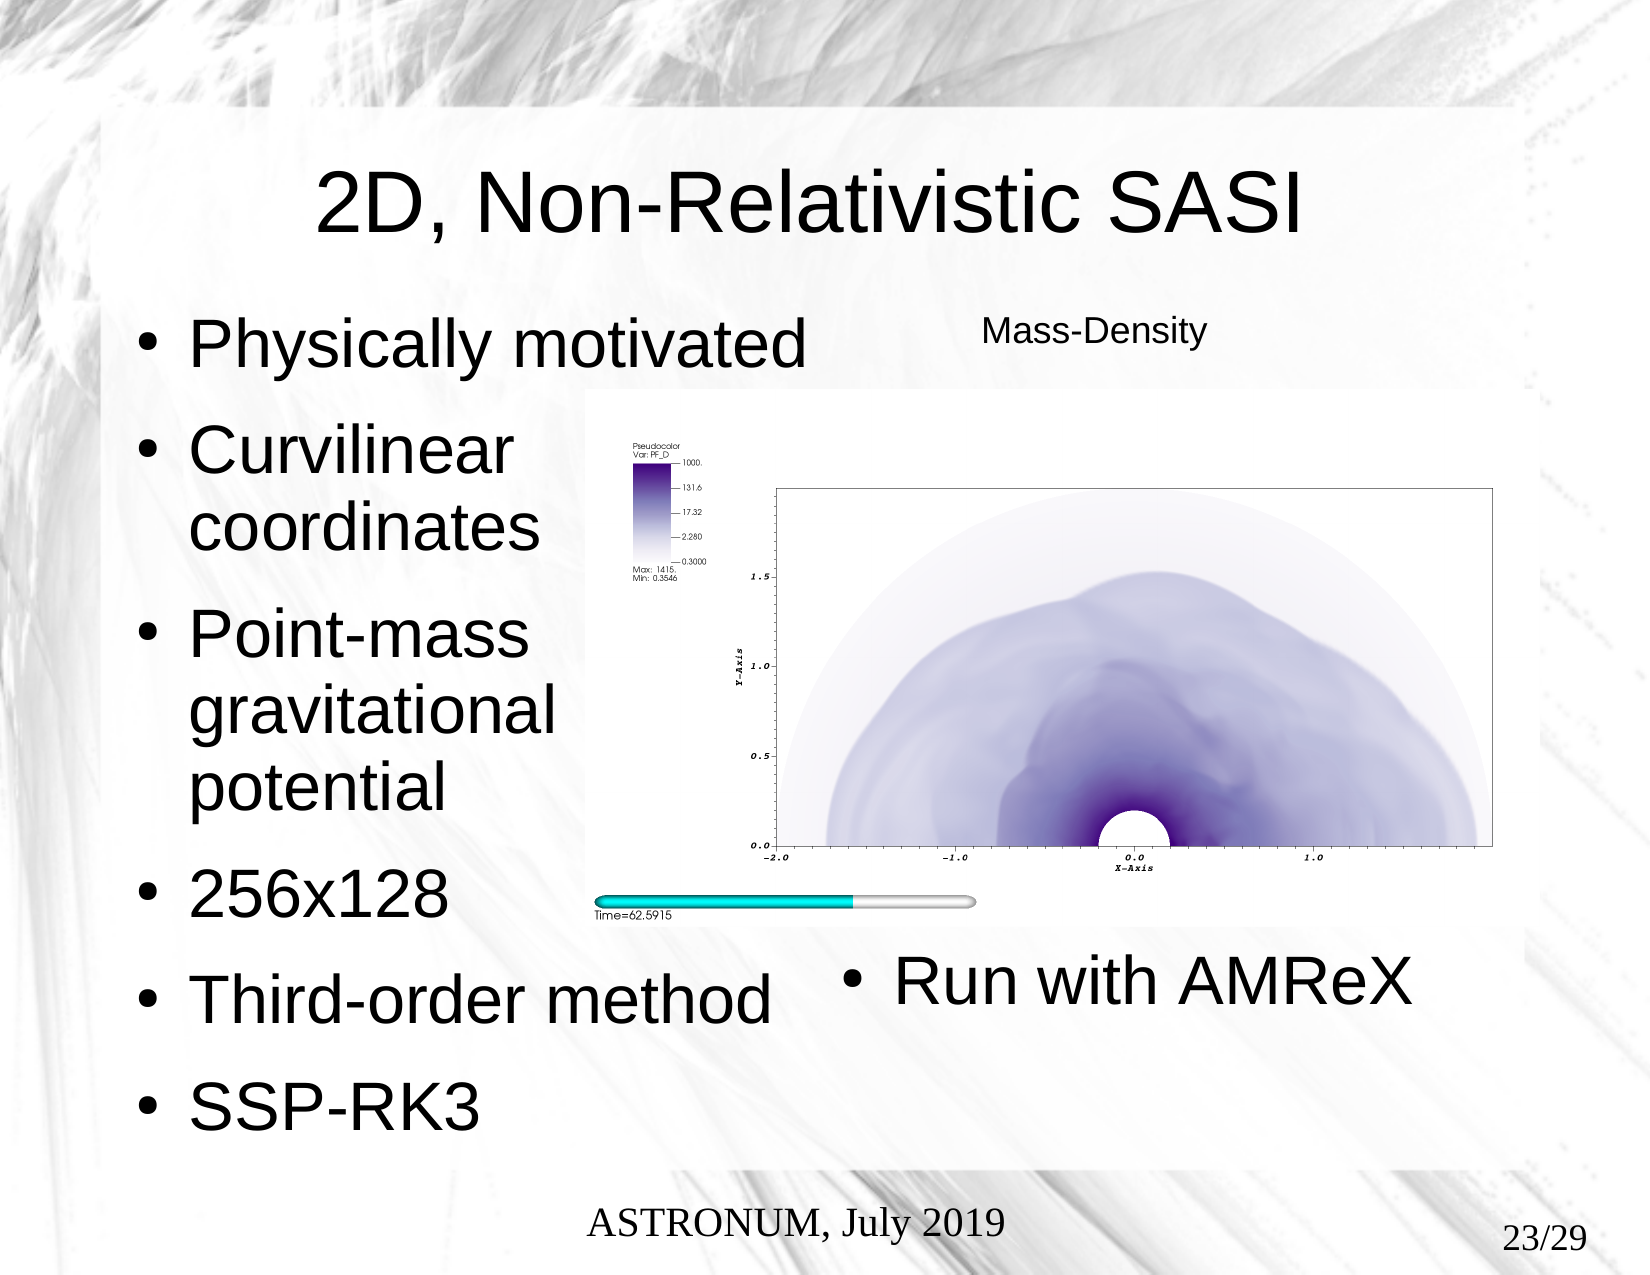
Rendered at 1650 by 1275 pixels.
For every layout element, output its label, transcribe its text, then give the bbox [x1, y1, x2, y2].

list Run with AMReX [822, 942, 1531, 1153]
text_box Mass-Density [866, 302, 1323, 360]
list Physically motivated Curvilinear coordinates Point-mass gravitational potential 256x128 Third-order method SSP-RK3 [117, 305, 826, 1146]
picture [0, 0, 1650, 1275]
title 2D, Non-Relativistic SASI [117, 115, 1503, 288]
